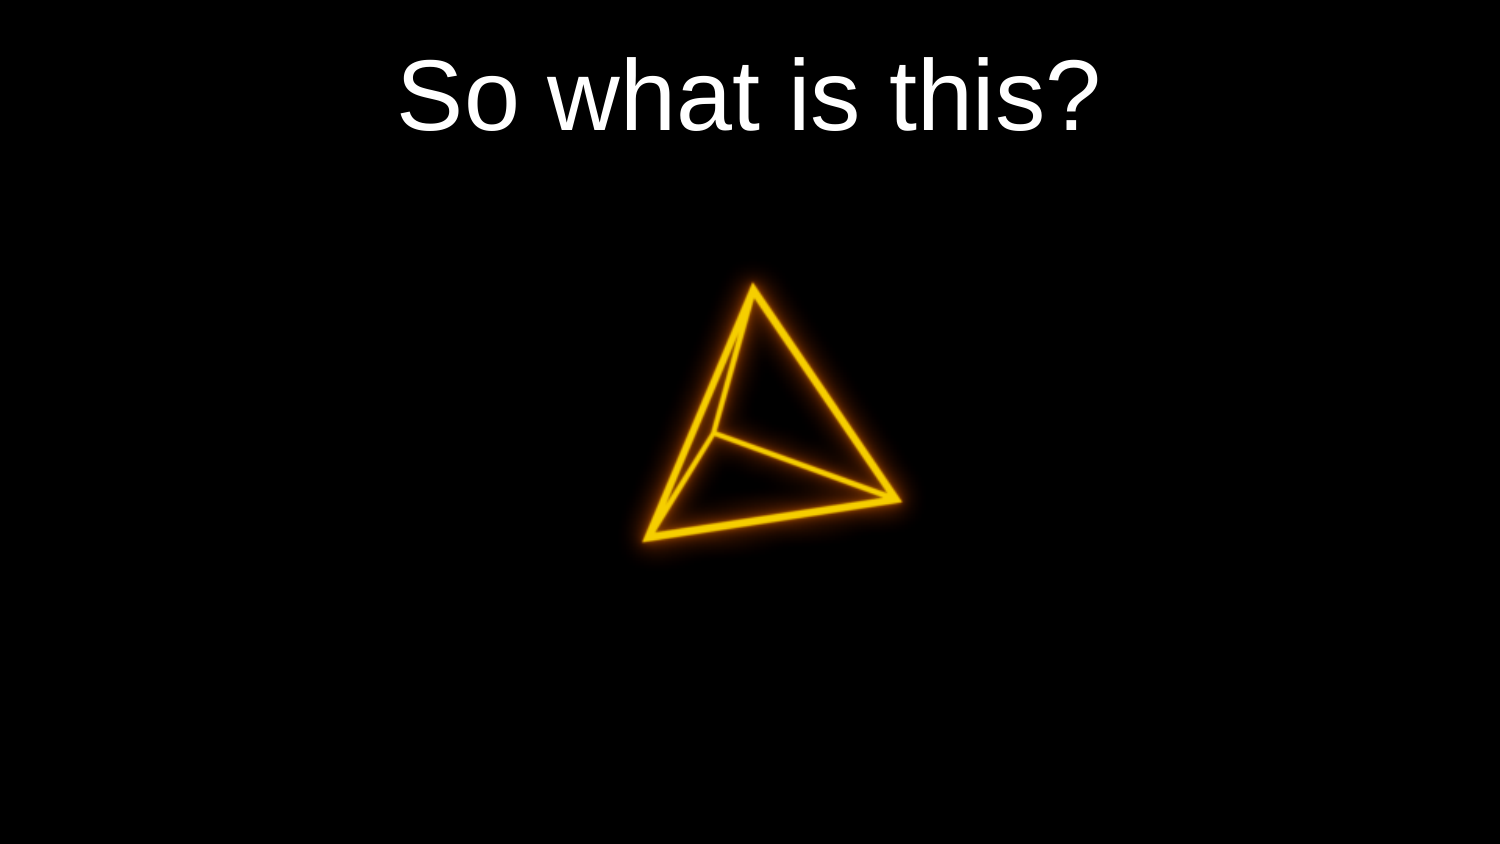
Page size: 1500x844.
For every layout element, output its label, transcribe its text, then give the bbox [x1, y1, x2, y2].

picture [375, 210, 1125, 633]
title So what is this? [51, 23, 1449, 167]
